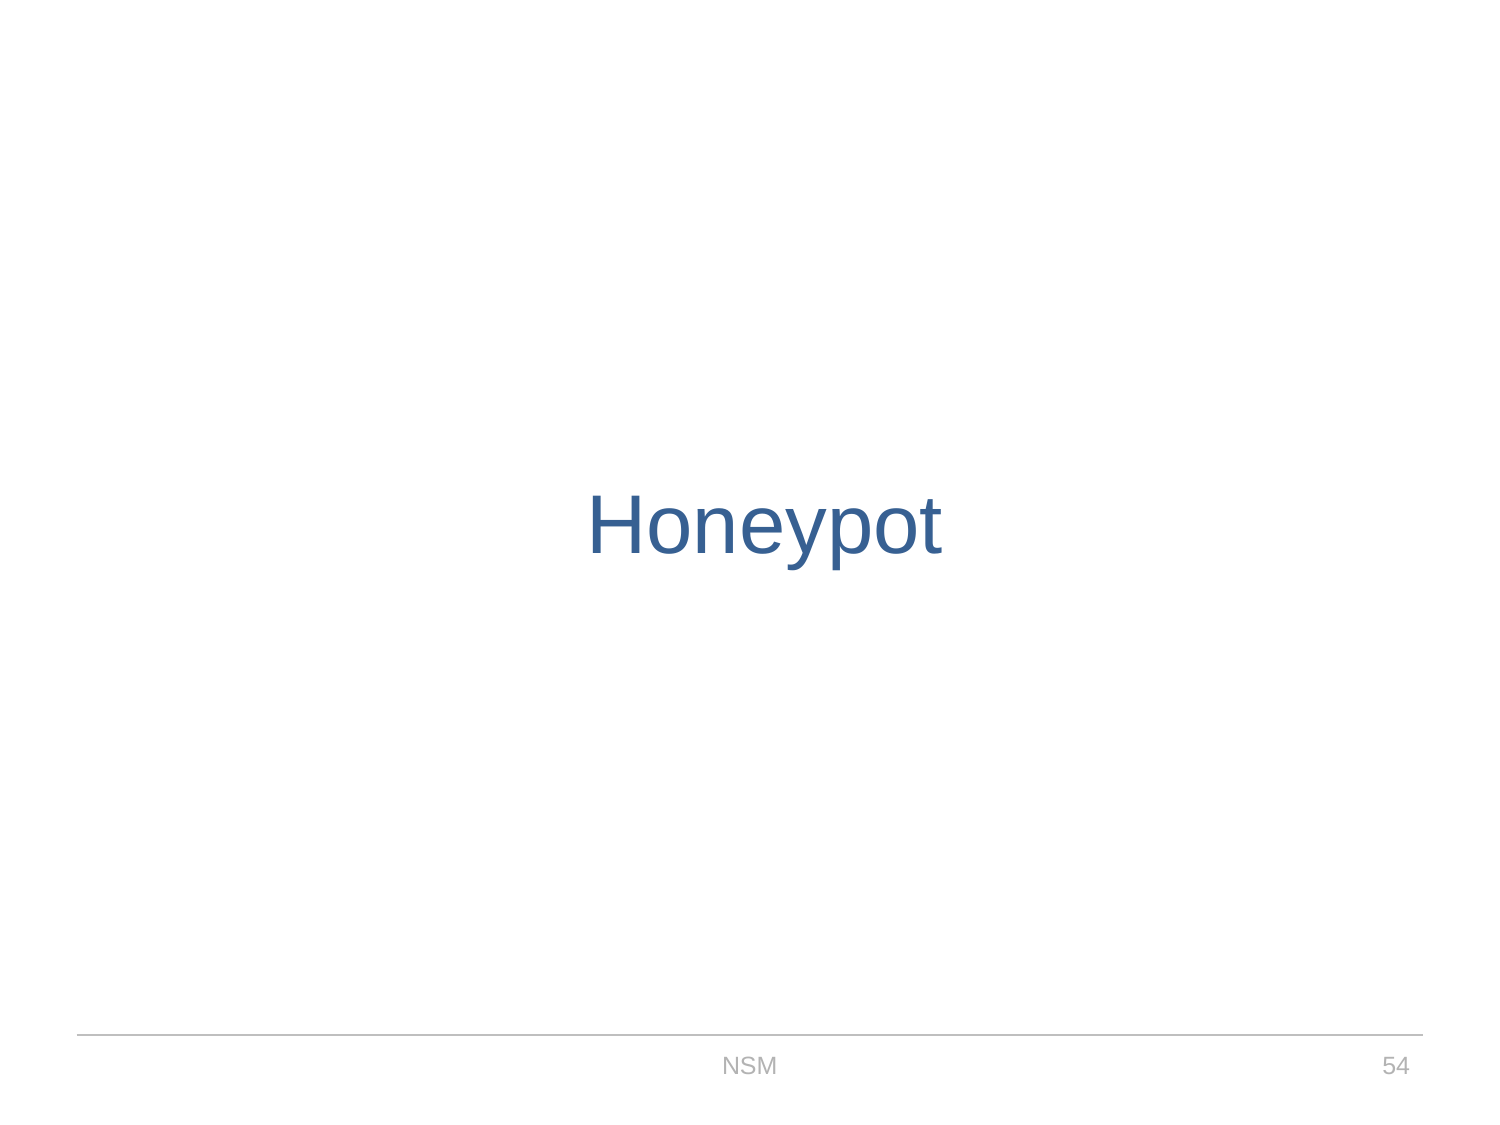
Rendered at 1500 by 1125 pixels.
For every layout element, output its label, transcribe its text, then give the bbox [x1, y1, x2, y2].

subtitle Honeypot [75, 241, 1425, 809]
